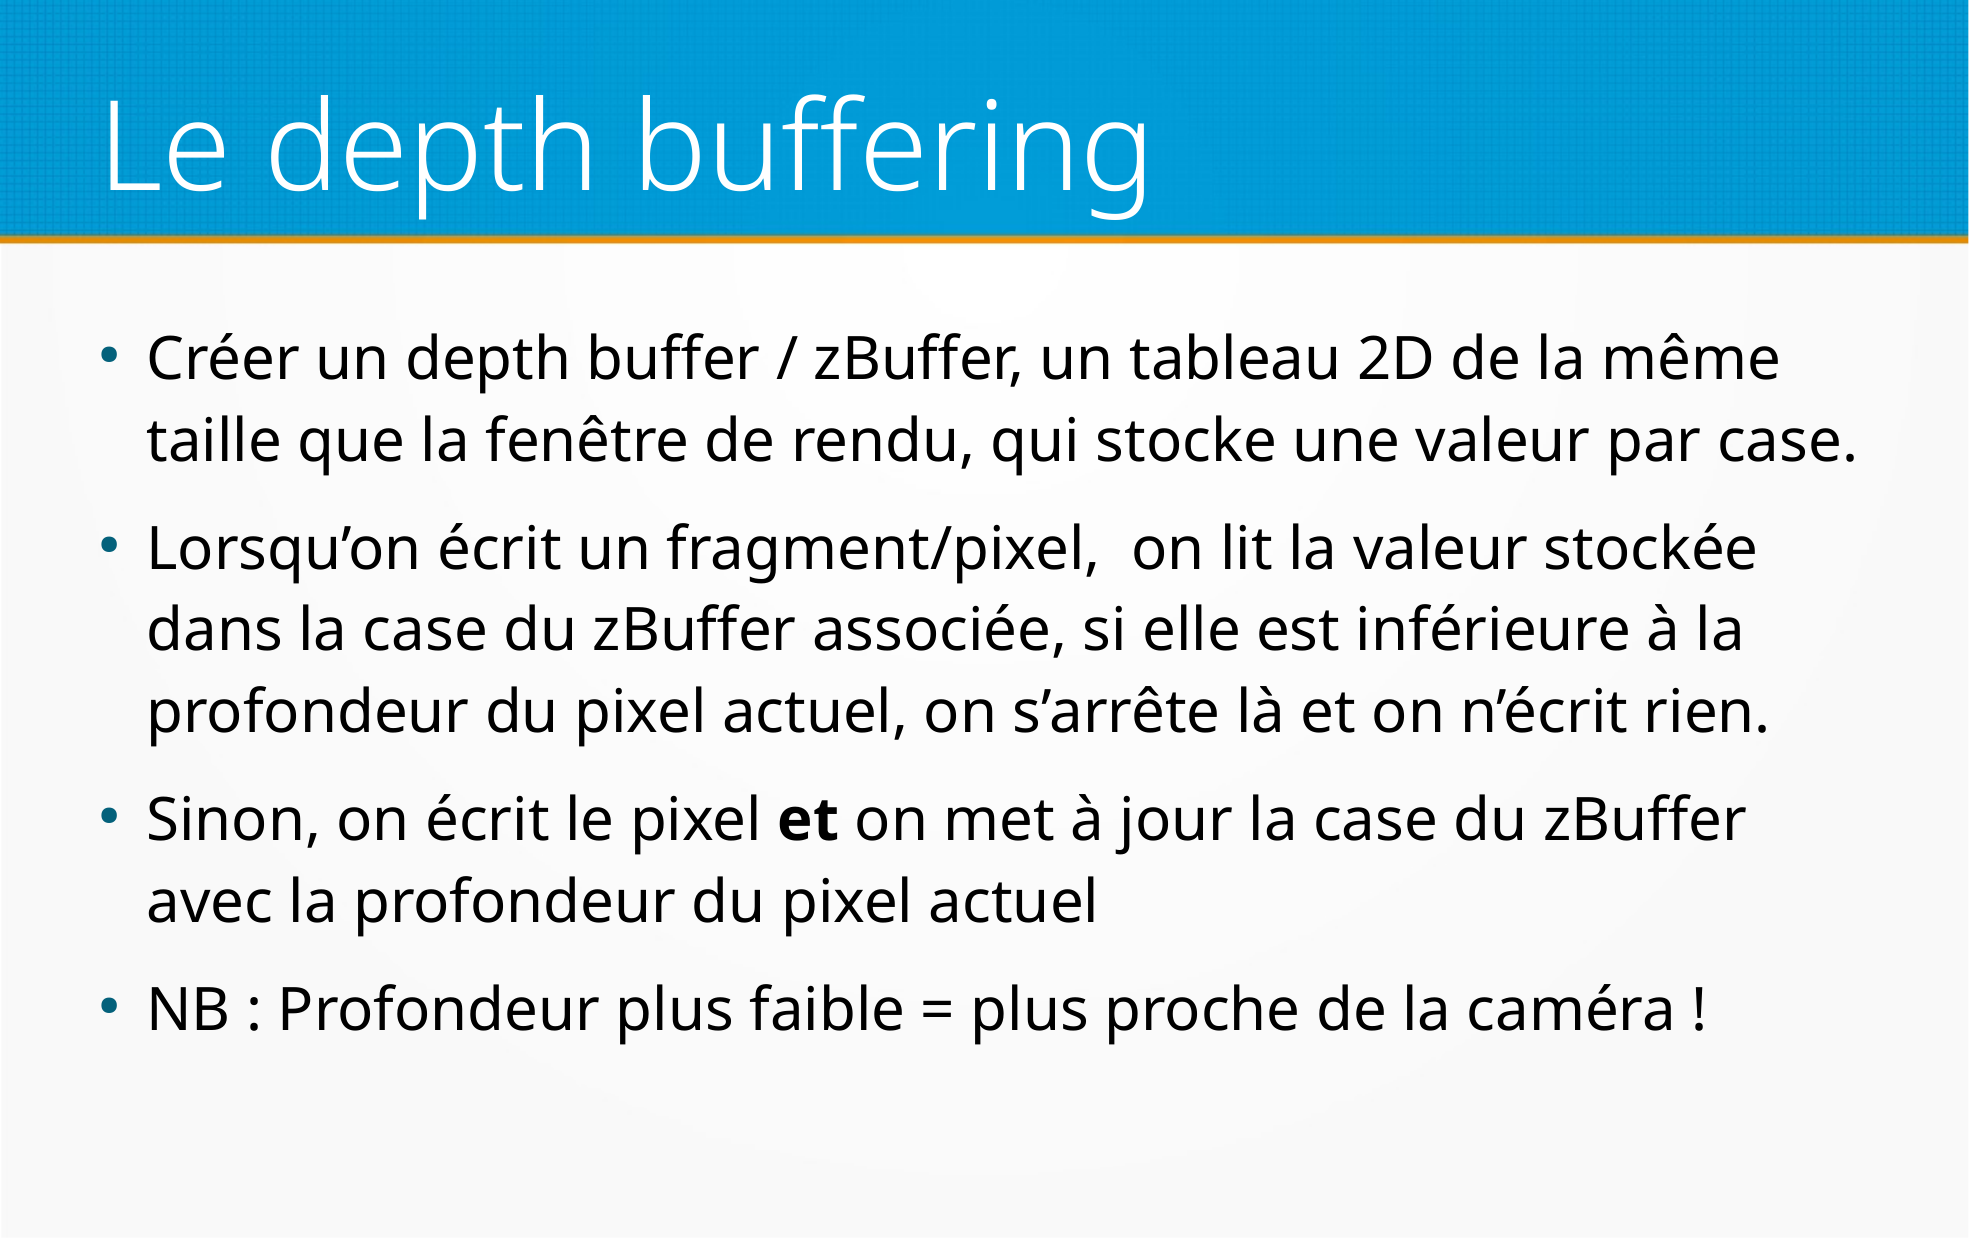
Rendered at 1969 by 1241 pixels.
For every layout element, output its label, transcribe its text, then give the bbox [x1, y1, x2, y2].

list Créer un depth buffer / zBuffer, un tableau 2D de la même taille que la fenêtre de rendu, qui stocke une valeur par case. Lorsqu’on écrit un fragment/pixel, on lit la valeur stockée dans la case du zBuffer associée, si elle est inférieure à la profondeur du pixel actuel, on s’arrête là et on n’écrit rien. Sinon, on écrit le pixel et on met à jour la case du zBuffer avec la profondeur du pixel actuel NB : Profondeur plus faible = plus proche de la caméra ! [82, 315, 1861, 1081]
picture [0, 233, 1969, 1241]
title Le depth buffering [98, 19, 1870, 227]
